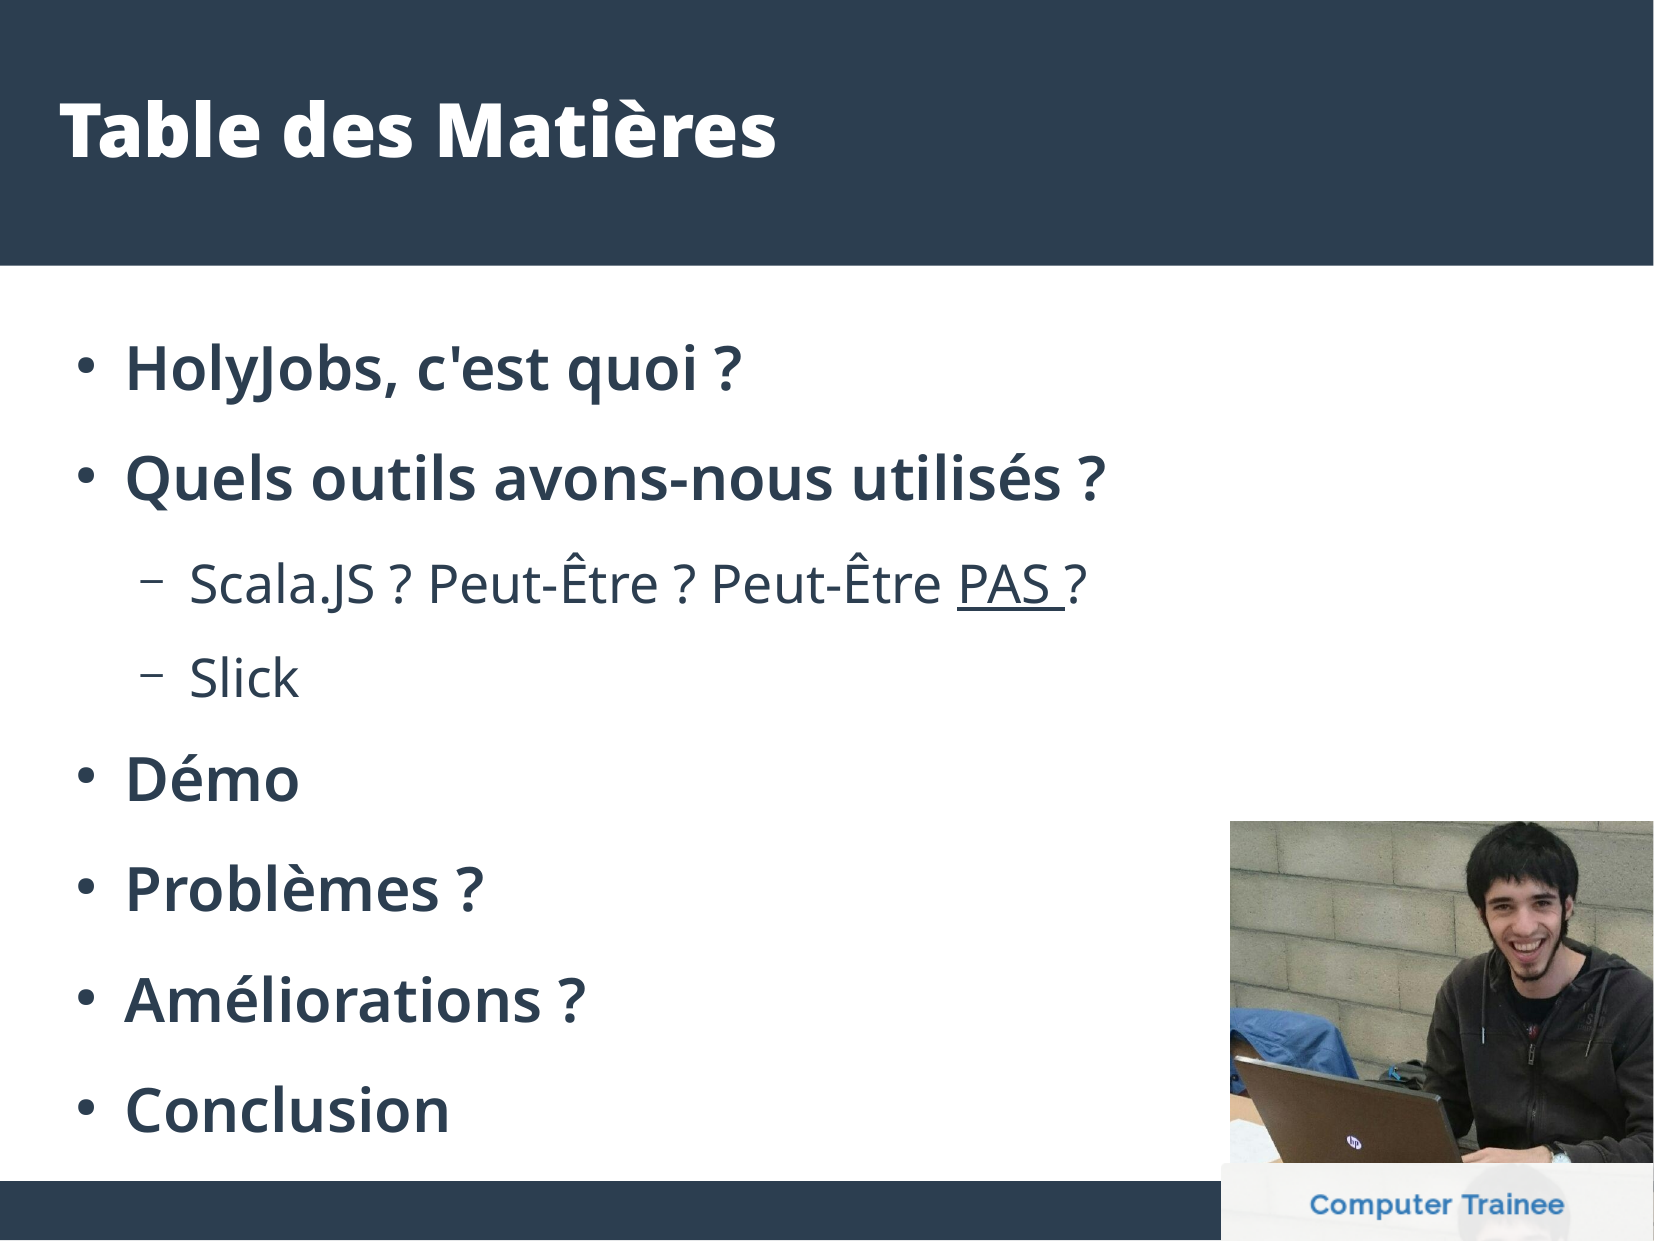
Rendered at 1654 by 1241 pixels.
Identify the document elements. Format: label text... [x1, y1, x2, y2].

picture [1221, 821, 1654, 1241]
title Table des Matières [59, 49, 1595, 207]
list HolyJobs, c'est quoi ? Quels outils avons-nous utilisés ? Scala.JS ? Peut-Être ? Peut-Être PAS ? Slick Démo Problèmes ? Améliorations ? Conclusion [59, 324, 1595, 1152]
